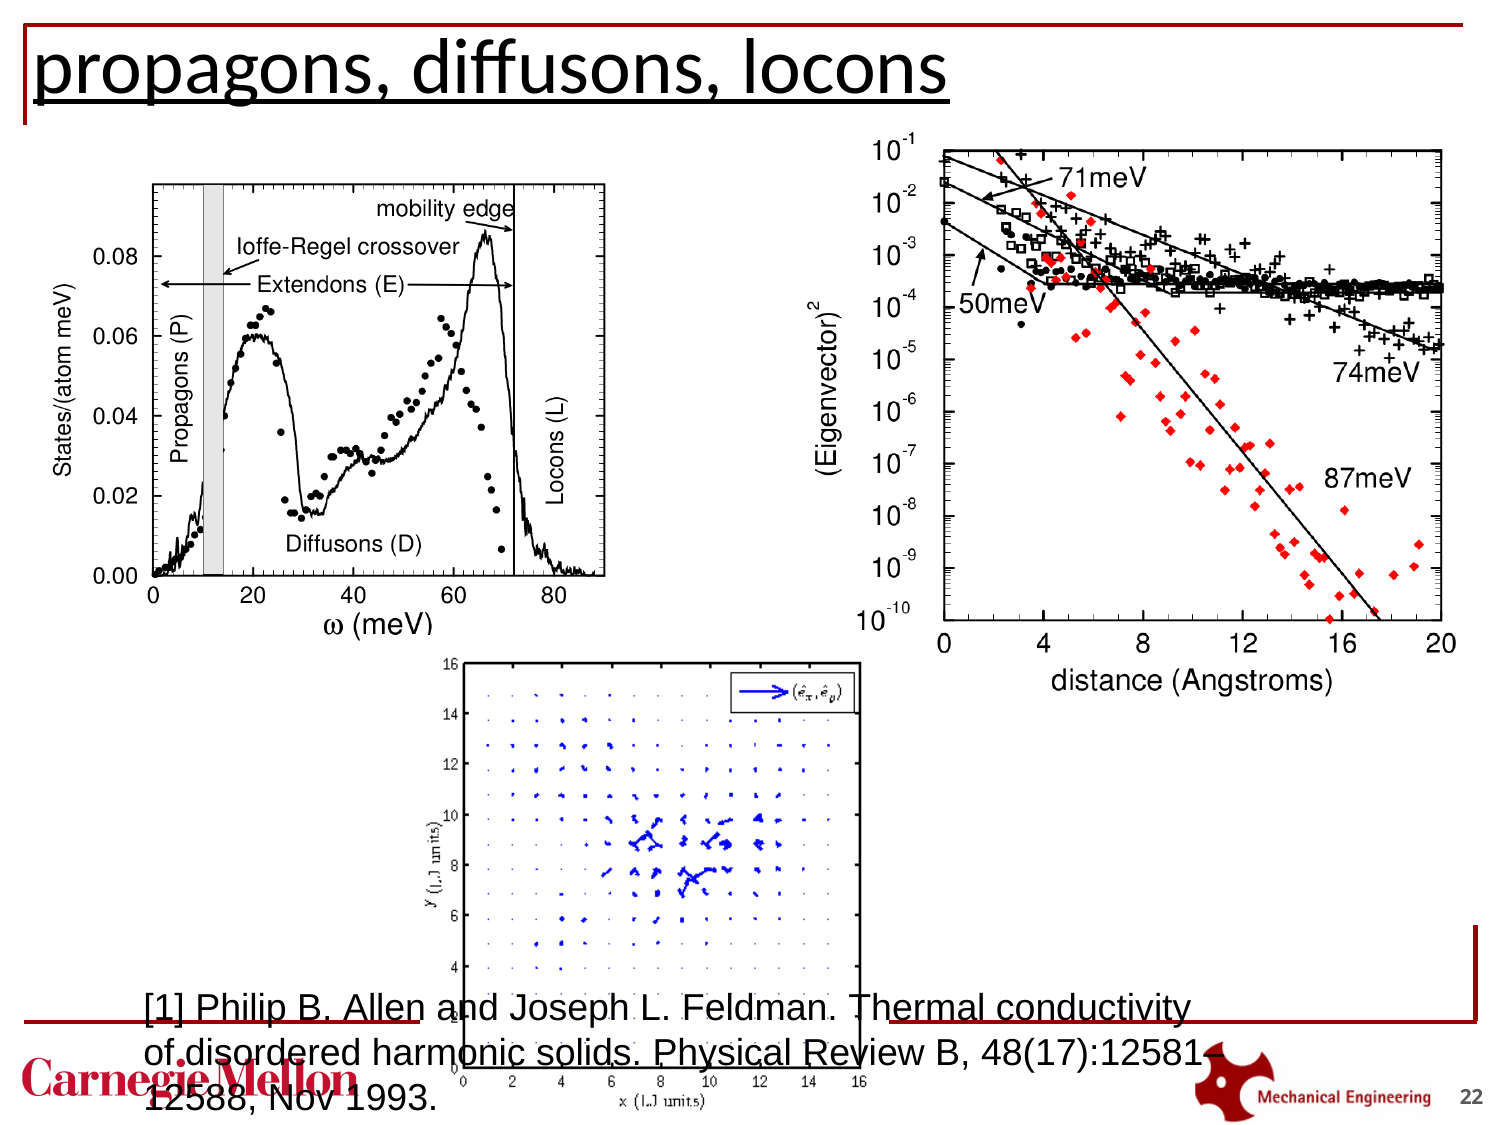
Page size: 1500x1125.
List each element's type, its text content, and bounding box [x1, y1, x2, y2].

picture [1246, 1034, 1438, 1125]
text_box [1] Philip B. Allen and Joseph L. Feldman. Thermal conductivity of disordered harmonic solids. Physical Review B, 48(17):12581–12588, Nov 1993. [128, 975, 1246, 1125]
title propagons, diffusons, locons [17, 0, 1368, 156]
picture [41, 104, 1471, 975]
picture [16, 1050, 128, 1110]
